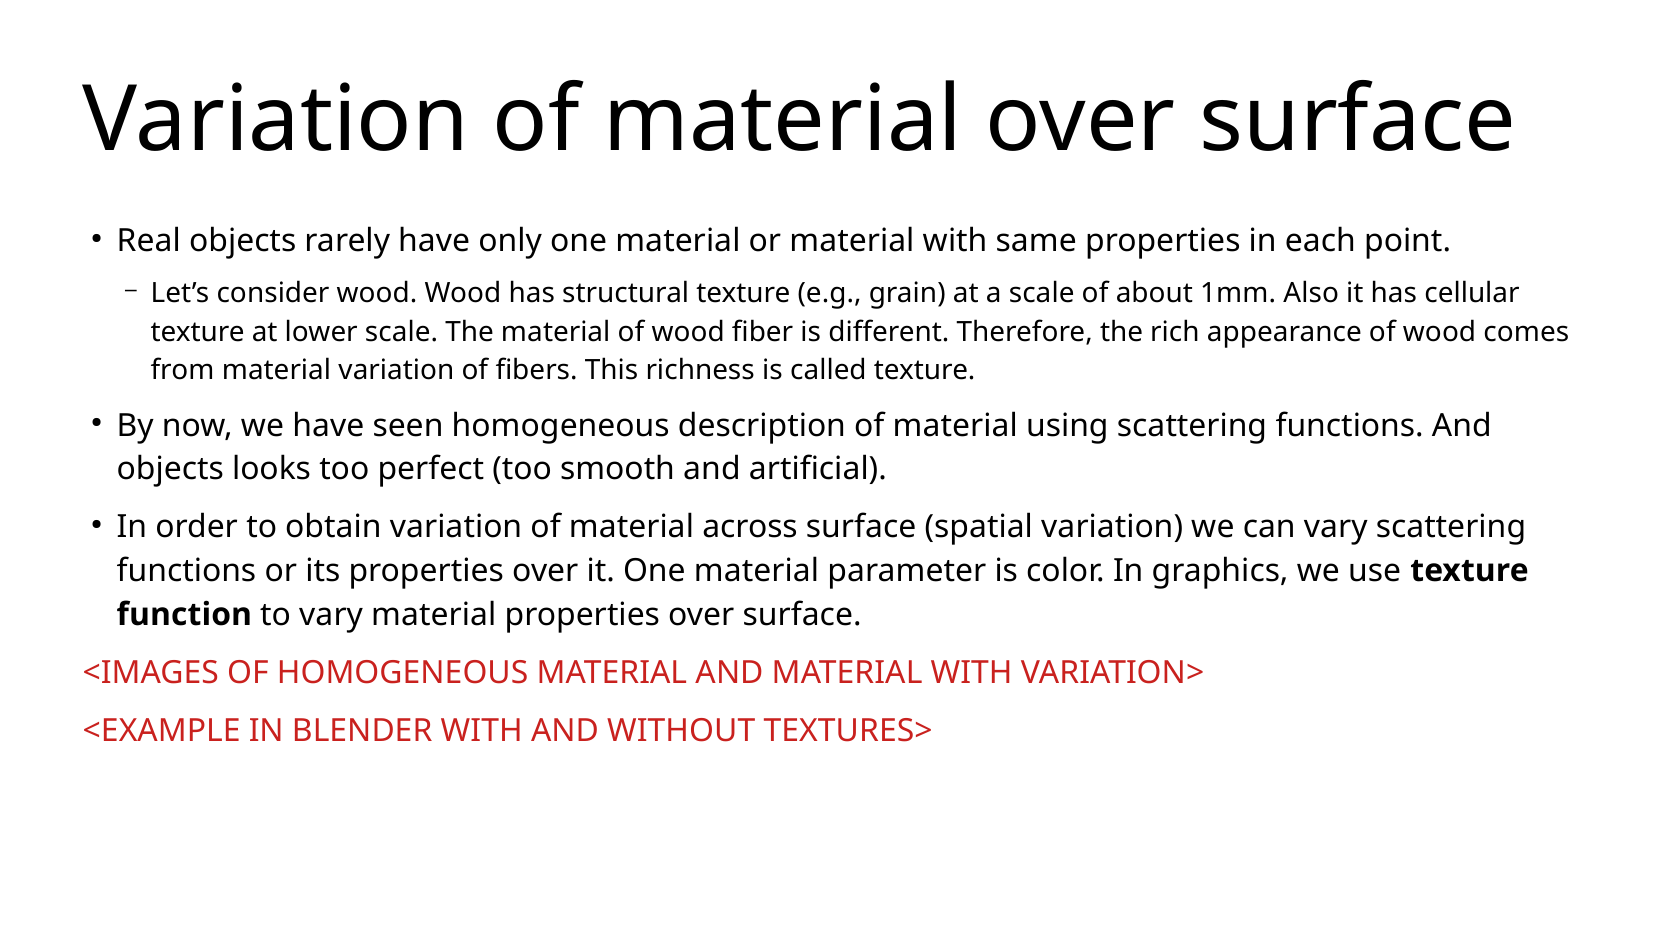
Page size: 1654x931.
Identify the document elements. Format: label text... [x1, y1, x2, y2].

title Variation of material over surface [82, 7, 1571, 217]
list Real objects rarely have only one material or material with same properties in each point. Let’s consider wood. Wood has structural texture (e.g., grain) at a scale of about 1mm. Also it has cellular texture at lower scale. The material of wood fiber is different. Therefore, the rich appearance of wood comes from material variation of fibers. This richness is called texture. By now, we have seen homogeneous description of material using scattering functions. And objects looks too perfect (too smooth and artificial). In order to obtain variation of material across surface (spatial variation) we can vary scattering functions or its properties over it. One material parameter is color. In graphics, we use texture function to vary material properties over surface. <IMAGES OF HOMOGENEOUS MATERIAL AND MATERIAL WITH VARIATION> <EXAMPLE IN BLENDER WITH AND WITHOUT TEXTURES> [82, 217, 1571, 758]
